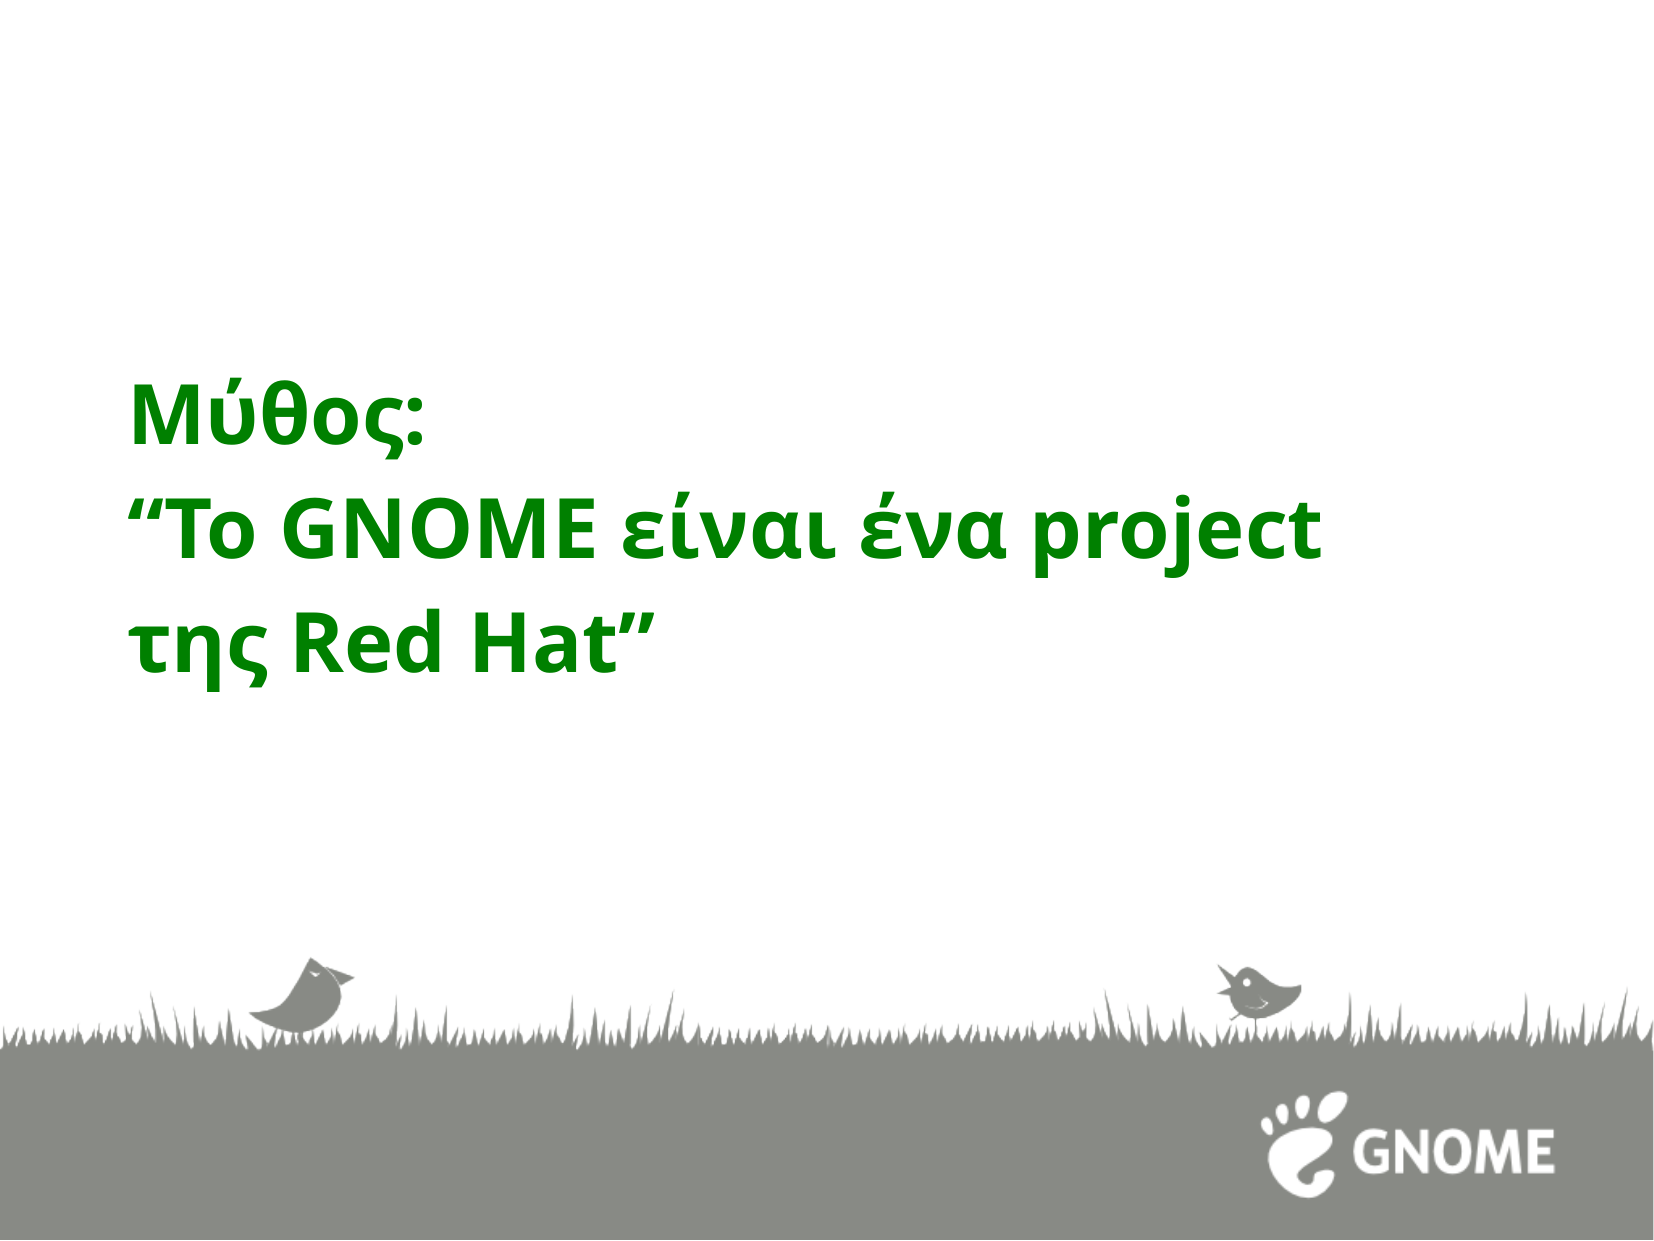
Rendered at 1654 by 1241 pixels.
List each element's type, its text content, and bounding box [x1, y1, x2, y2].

text_box Μύθος: “Το GNOME είναι ένα project της Red Hat” [112, 348, 1501, 705]
picture [0, 0, 1654, 1241]
